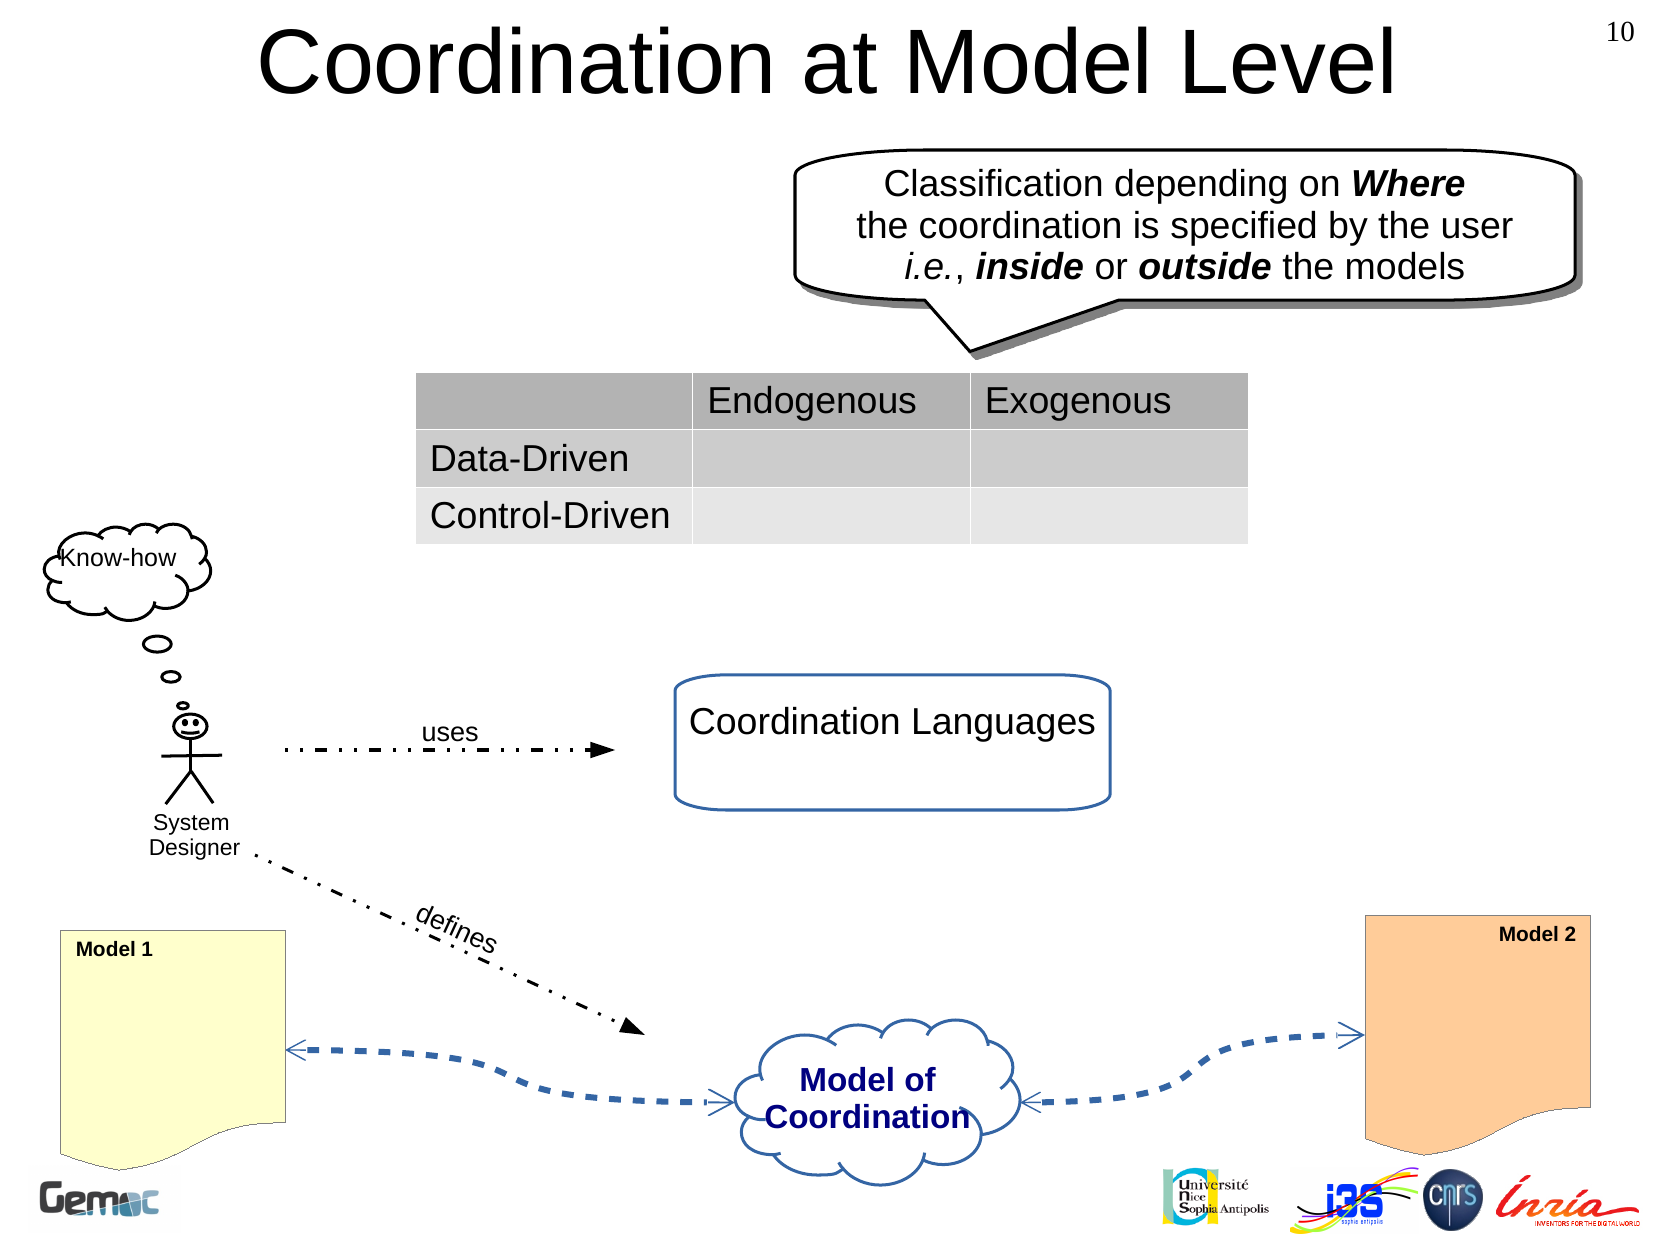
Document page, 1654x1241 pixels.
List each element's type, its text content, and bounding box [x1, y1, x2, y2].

text_box Model 1 [61, 930, 211, 984]
table_cell Data-Driven [416, 430, 692, 487]
text_box Model of Coordination [735, 1020, 1021, 1186]
table_header Exogenous [971, 373, 1248, 429]
table_cell [693, 430, 970, 487]
table_cell [971, 430, 1248, 487]
table_cell Control-Driven [416, 488, 692, 544]
text_box Know-how [161, 671, 181, 683]
text_box [1365, 915, 1591, 1156]
text_box Model 2 [1455, 915, 1621, 977]
text_box Coordination Languages [675, 674, 1111, 811]
text_box Know-how [143, 636, 172, 653]
table_header Endogenous [693, 373, 970, 429]
text_box Know-how [44, 524, 211, 621]
title Coordination at Model Level [84, 0, 1573, 166]
table_cell [971, 488, 1248, 544]
text_box [60, 930, 286, 1171]
table_header [416, 373, 692, 429]
table_cell [693, 488, 970, 544]
text_box Classification depending on Where the coordination is specified by the user i.e., inside or outside the models [795, 166, 1576, 352]
text_box [173, 714, 208, 739]
text_box System Designer [92, 774, 297, 870]
picture [1137, 1150, 1647, 1241]
